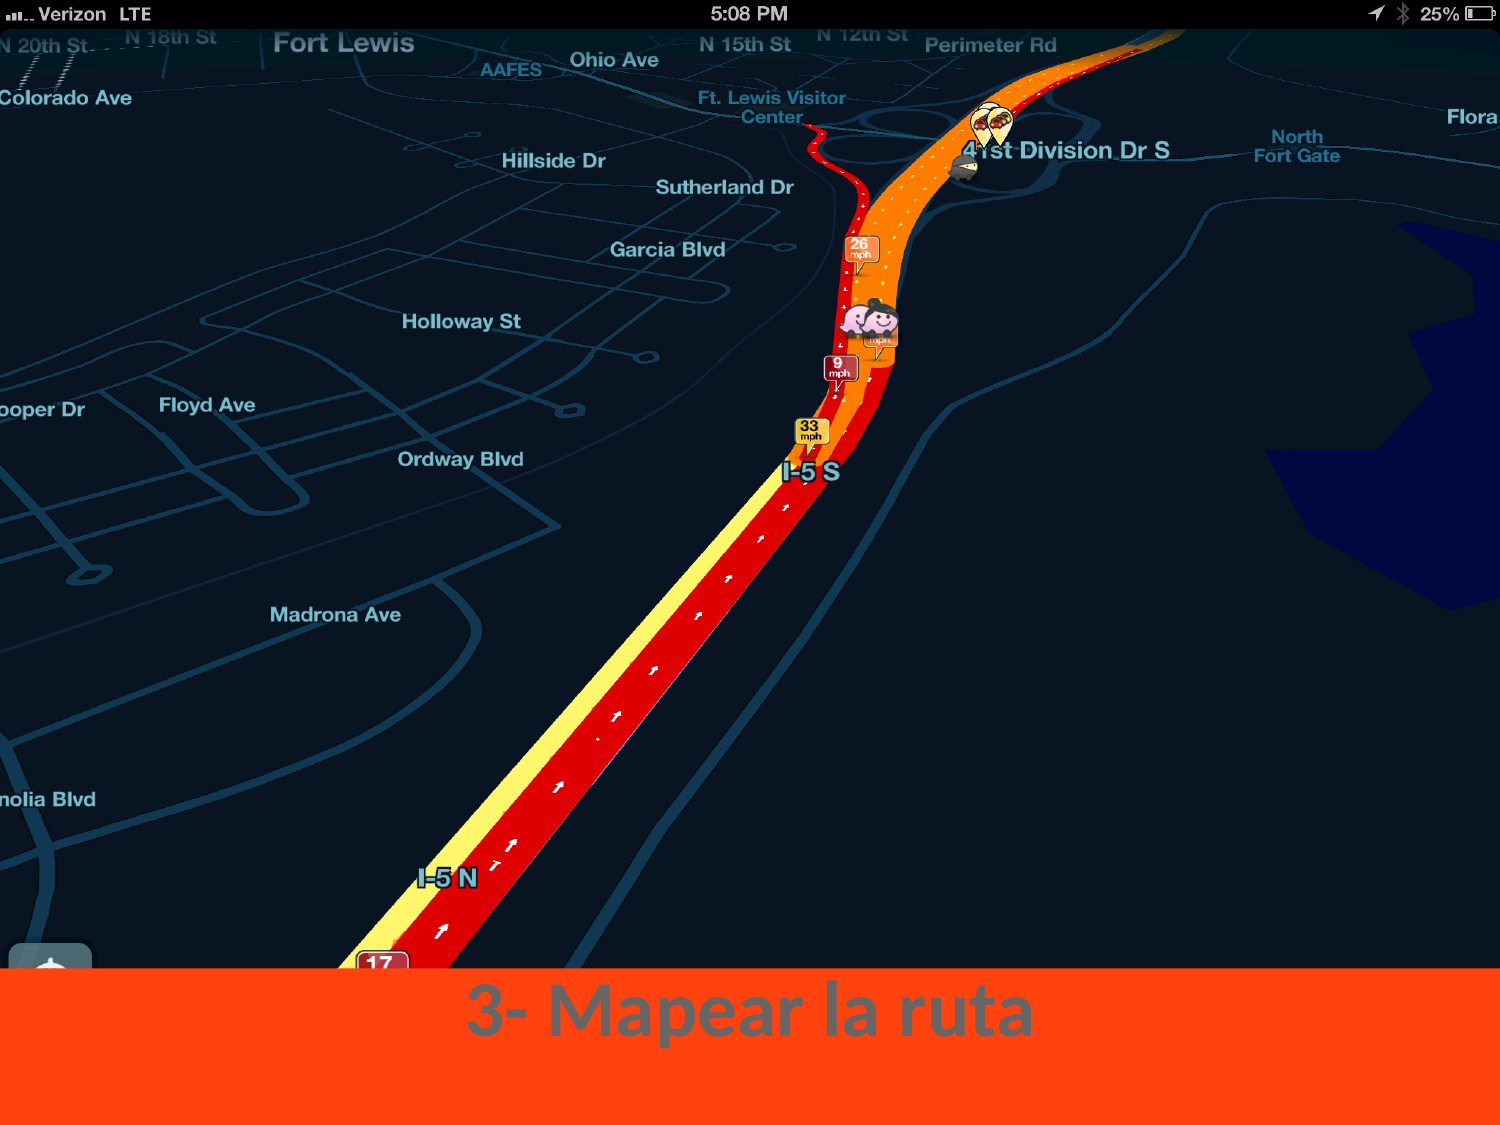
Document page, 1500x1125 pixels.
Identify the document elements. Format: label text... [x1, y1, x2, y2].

picture [0, 0, 1500, 968]
text_box 3- Mapear la ruta [0, 968, 1500, 1125]
